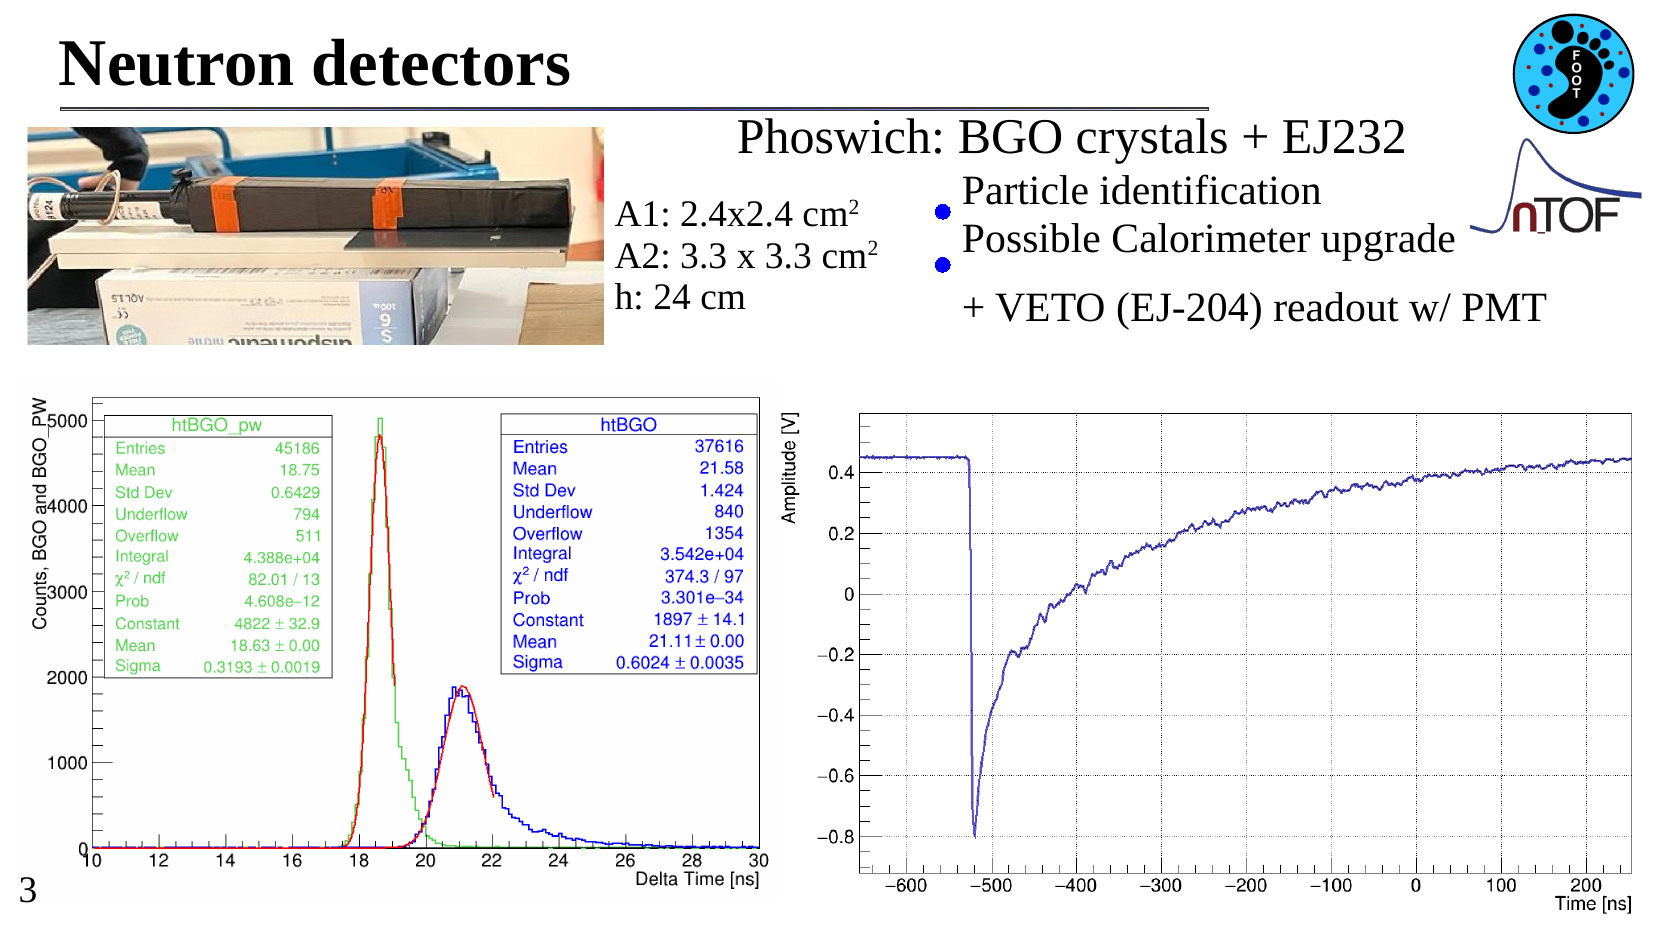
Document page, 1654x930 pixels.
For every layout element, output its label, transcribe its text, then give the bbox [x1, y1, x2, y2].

text_box [935, 204, 951, 220]
text_box Neutron detectors [58, 0, 1594, 118]
text_box [935, 257, 951, 273]
picture [1451, 21, 1653, 248]
text_box A1: 2.4x2.4 cm2 A2: 3.3 x 3.3 cm2 h: 24 cm [599, 185, 957, 396]
picture [1594, 11, 1634, 61]
picture [27, 126, 604, 345]
text_box Phoswich: BGO crystals + EJ232 Particle identification Possible Calorimeter upgrade + VETO (EJ-204) readout w/ PMT [722, 118, 1591, 402]
text_box 3 [3, 861, 53, 927]
picture [20, 381, 1641, 923]
